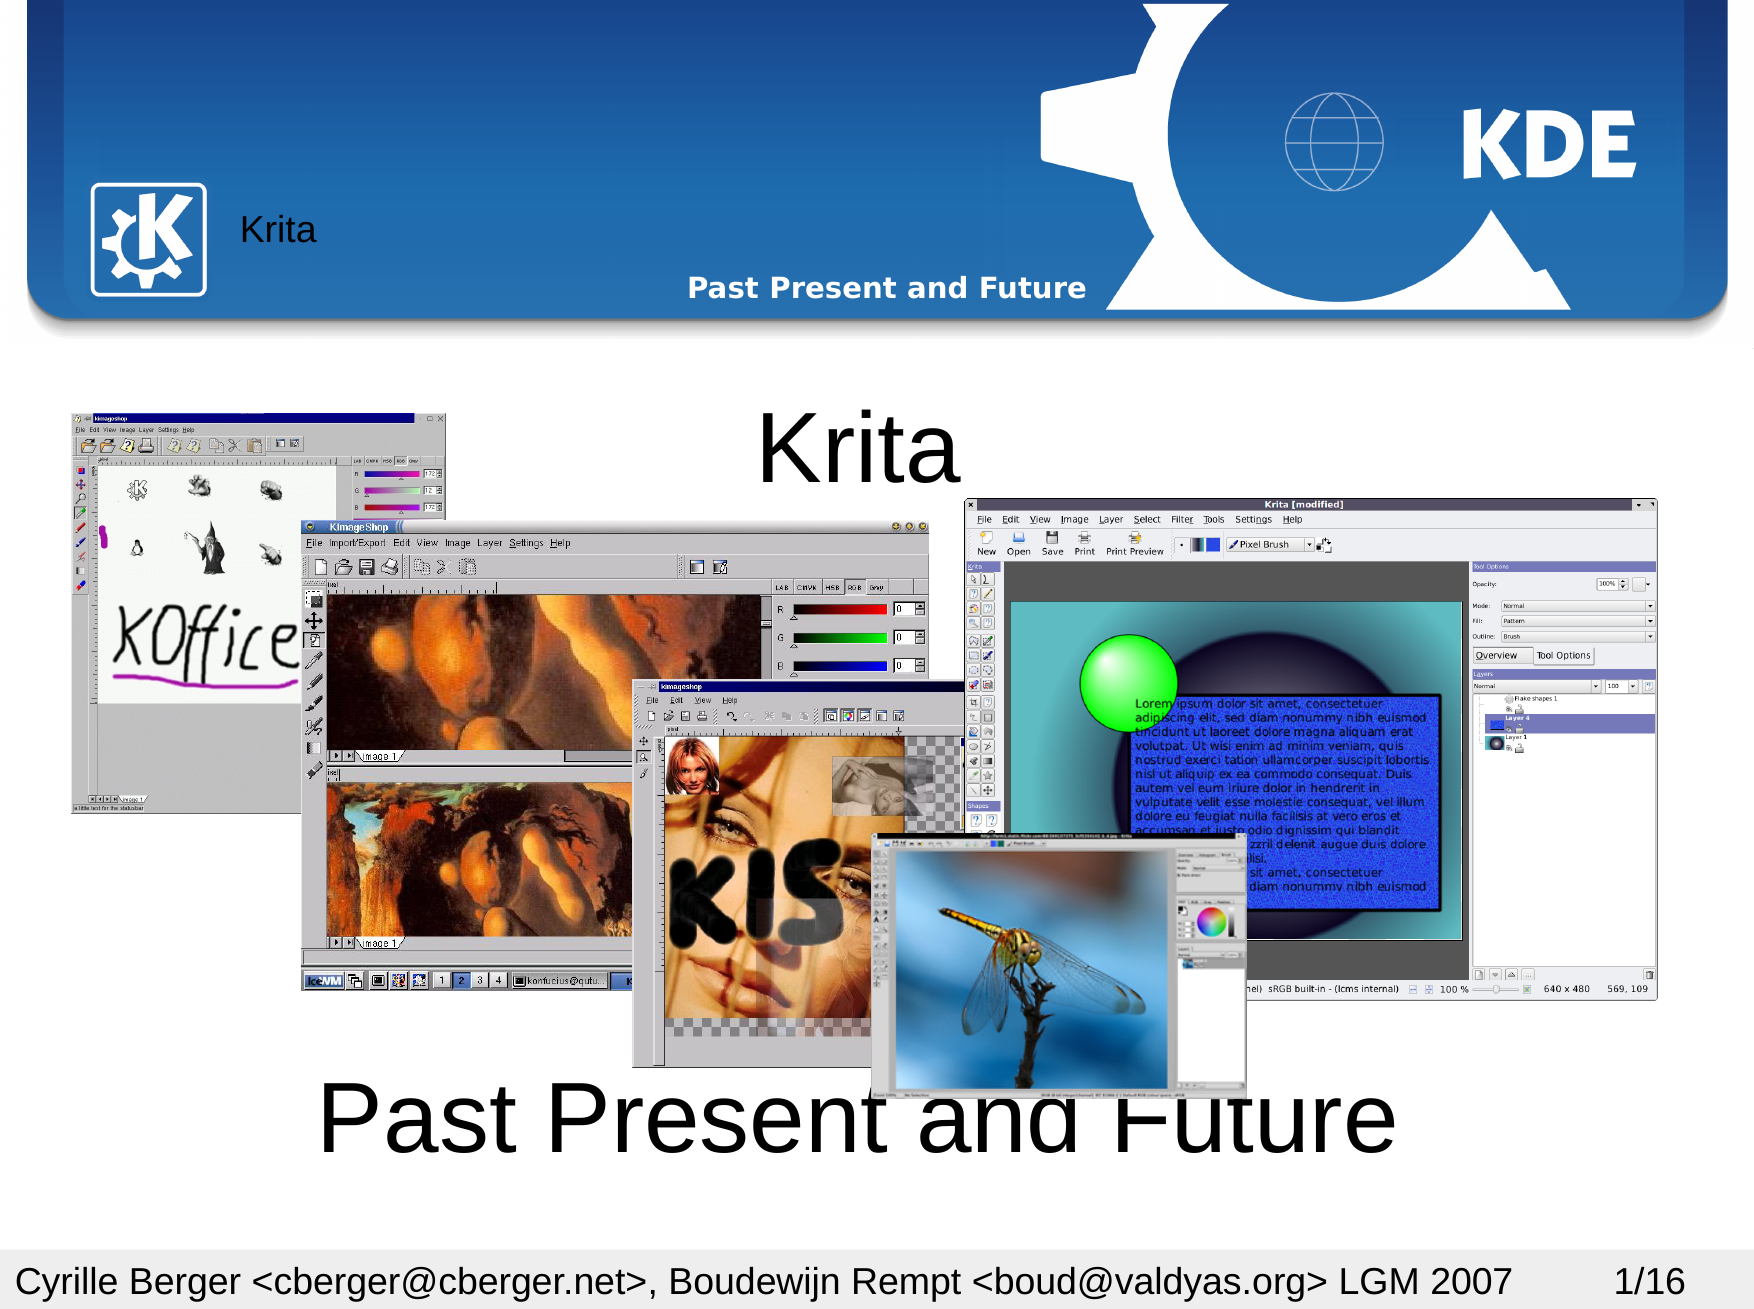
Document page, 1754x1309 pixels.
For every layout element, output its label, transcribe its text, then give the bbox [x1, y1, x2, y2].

text_box Krita Past Present and Future [46, 384, 1670, 1309]
picture [71, 413, 1658, 1099]
picture [0, 0, 1754, 349]
